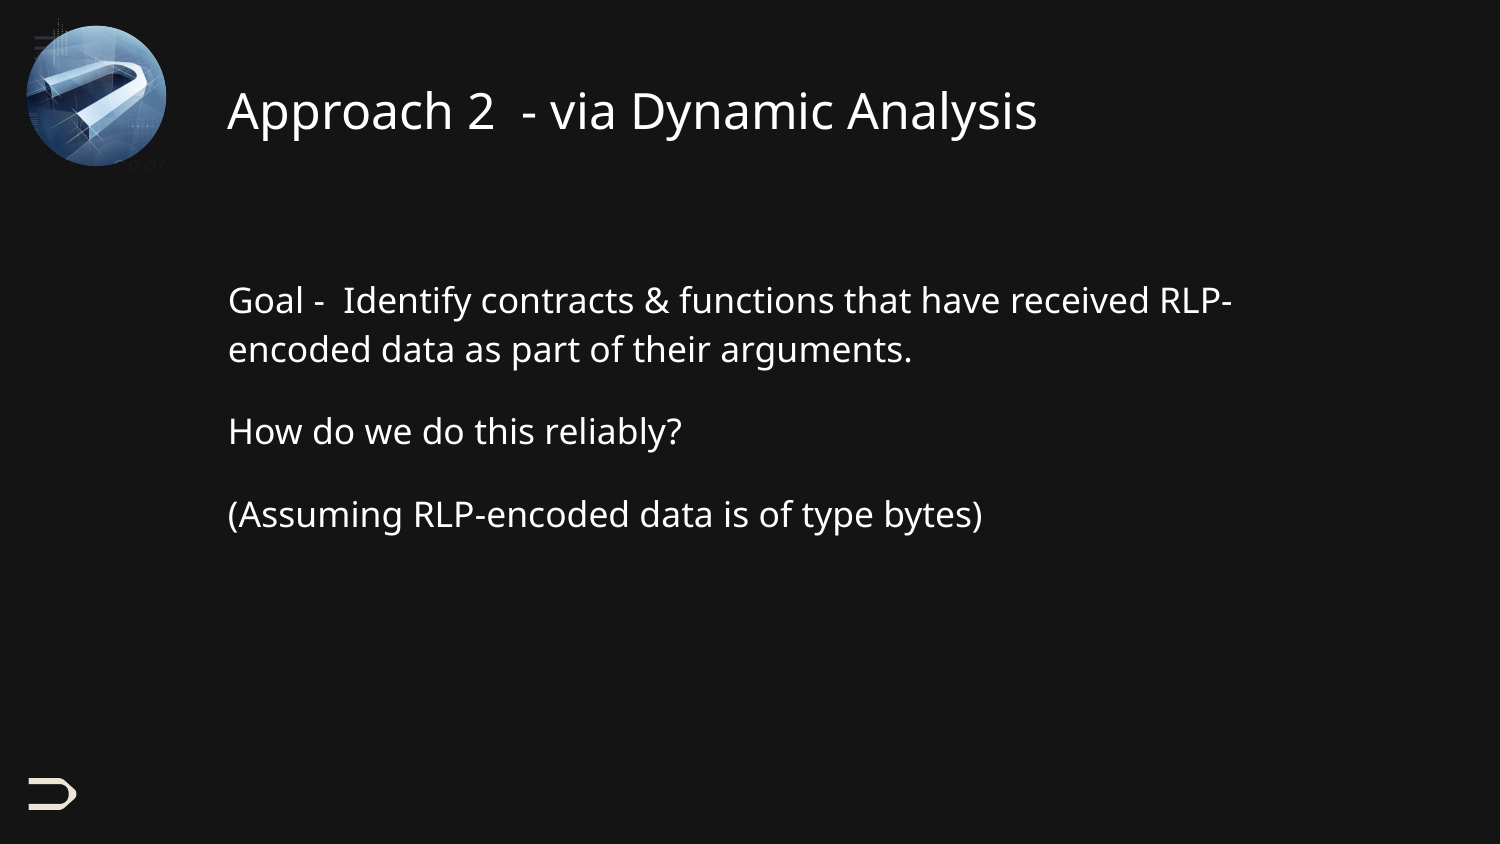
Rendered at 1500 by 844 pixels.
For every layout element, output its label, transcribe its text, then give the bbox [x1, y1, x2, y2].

picture [20, 761, 85, 827]
list Goal - Identify contracts & functions that have received RLP-encoded data as part of their arguments. How do we do this reliably? (Assuming RLP-encoded data is of type bytes) [212, 257, 1368, 735]
picture [0, 0, 193, 193]
title Approach 2 - via Dynamic Analysis [212, 64, 1368, 215]
